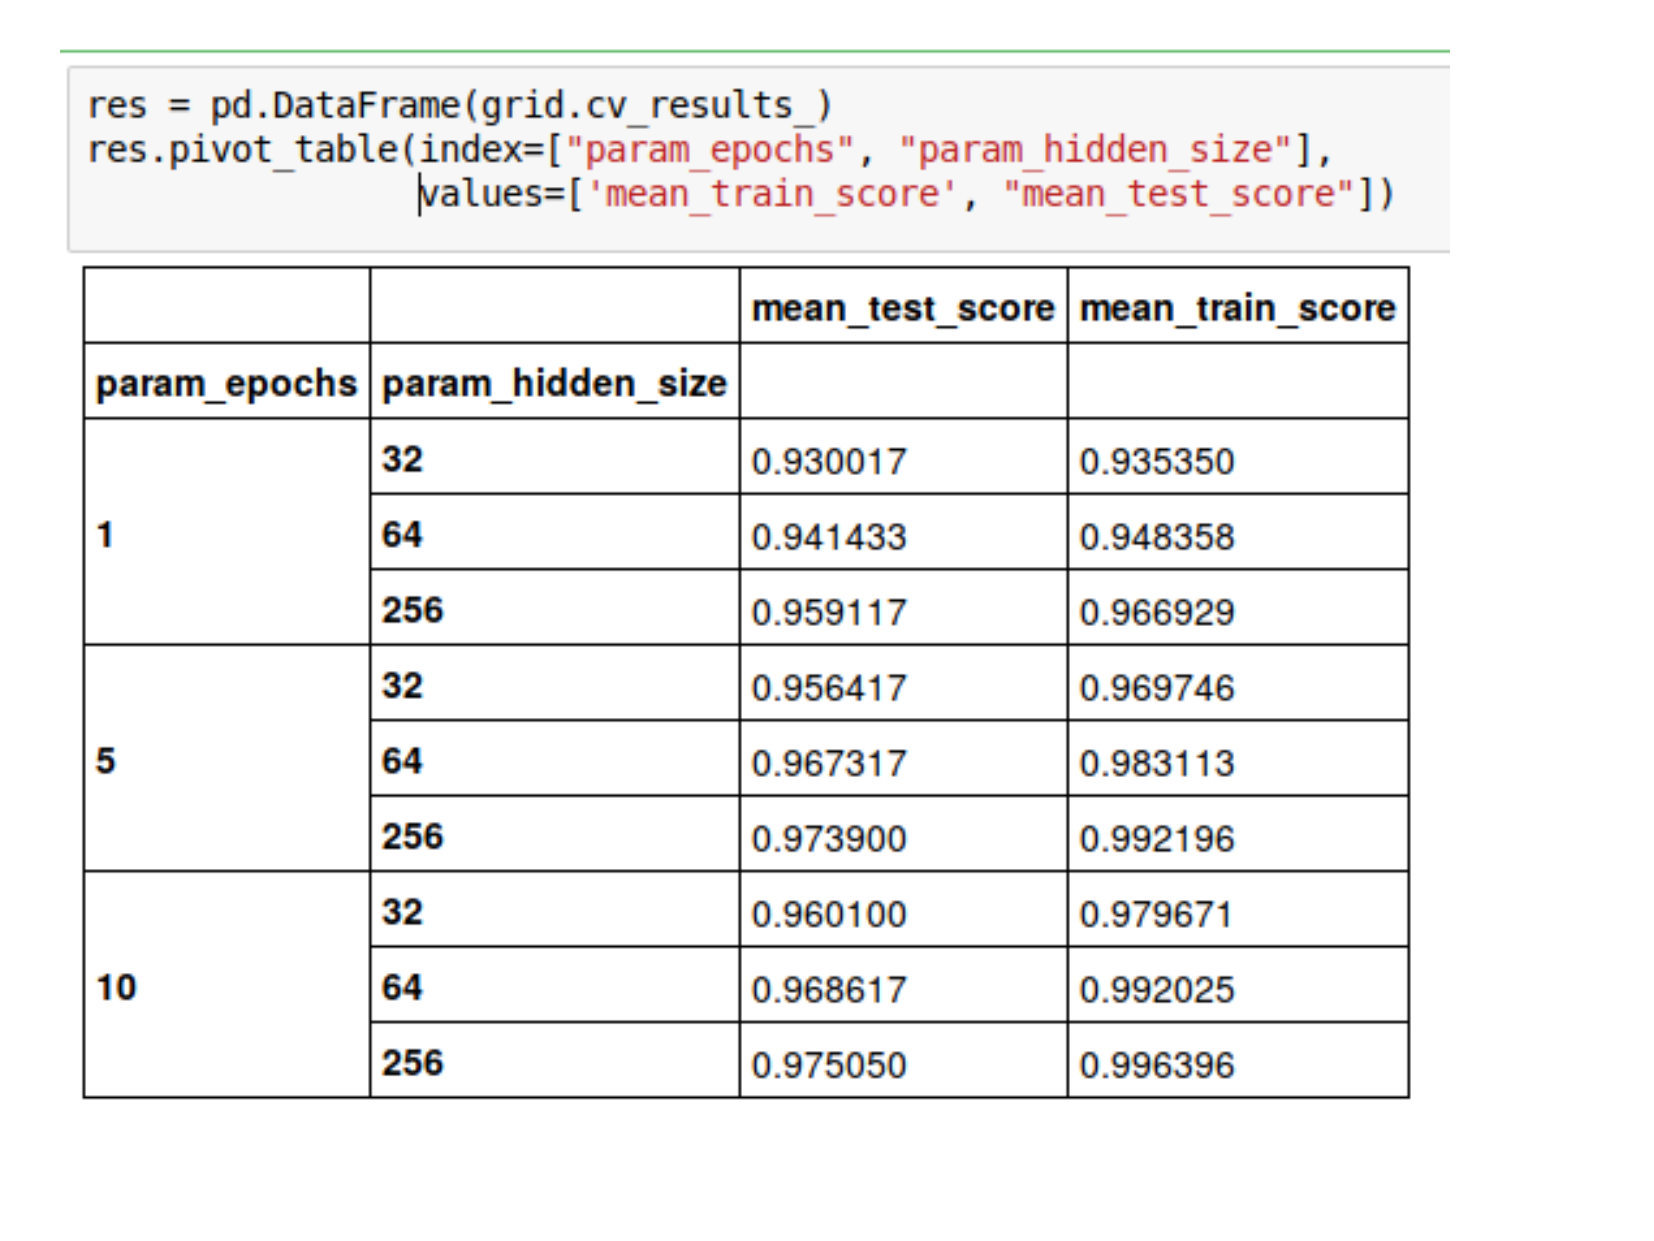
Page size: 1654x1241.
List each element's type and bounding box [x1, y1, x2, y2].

picture [60, 43, 1450, 1111]
